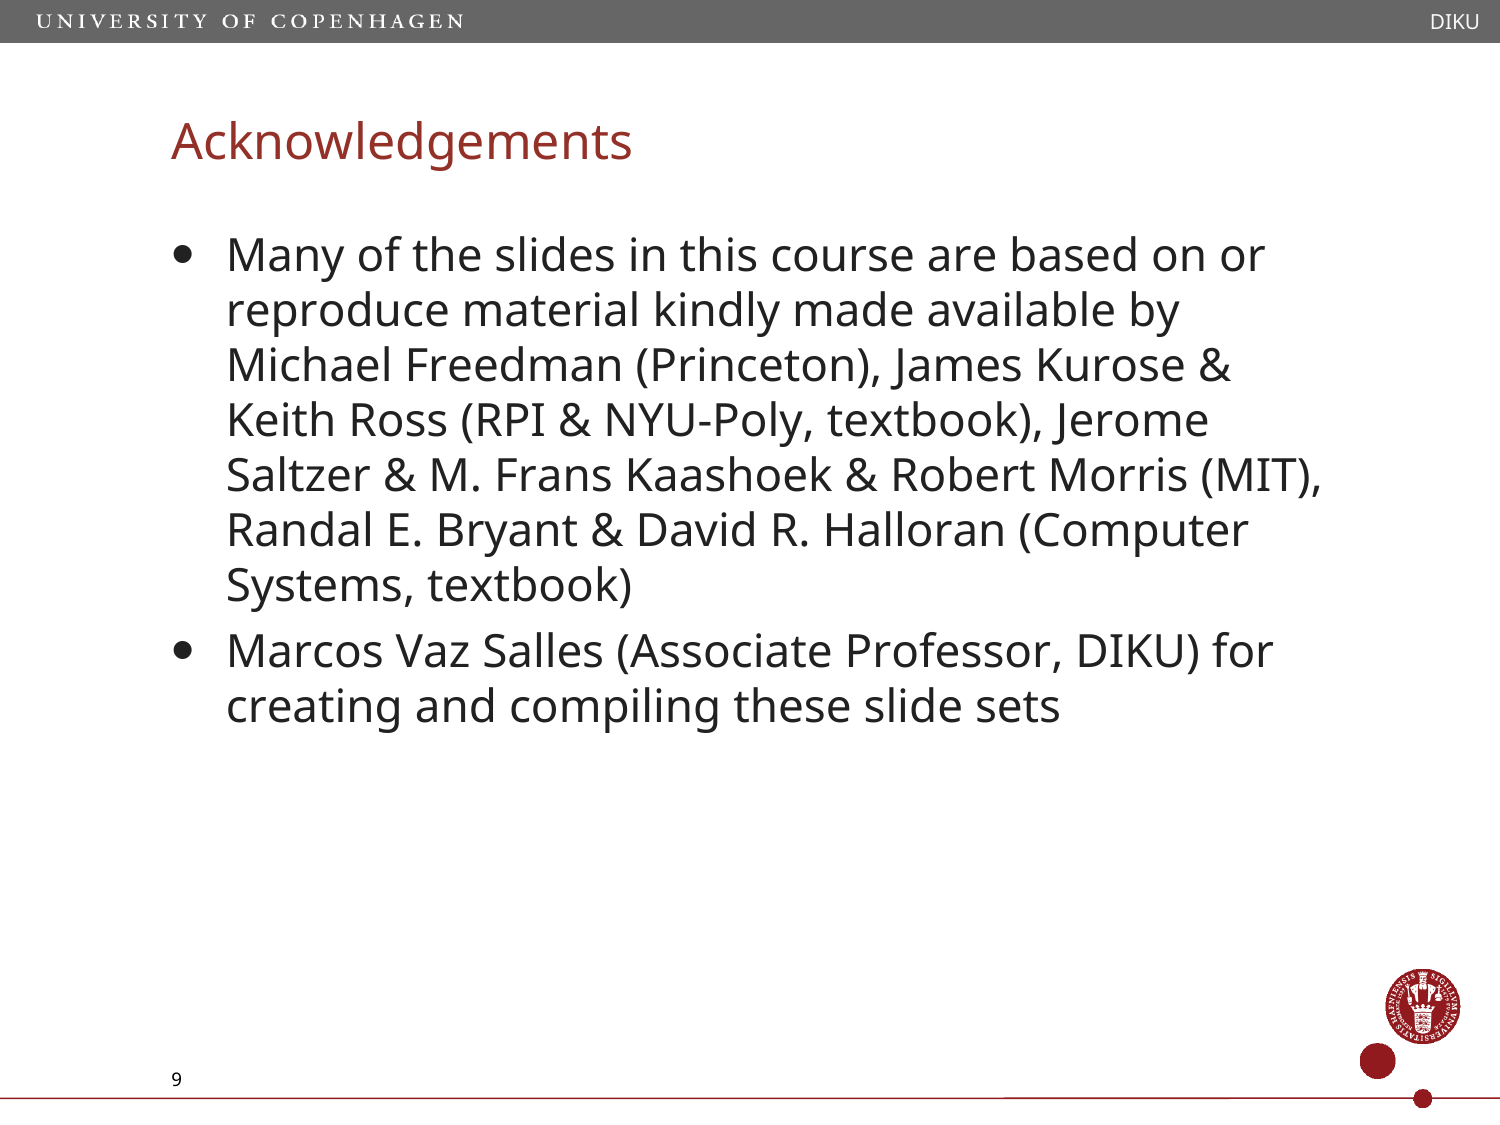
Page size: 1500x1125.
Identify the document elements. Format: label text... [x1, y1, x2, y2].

text_box <number> [171, 1067, 522, 1092]
text_box Acknowledgements [171, 75, 1329, 171]
text_box DIKU [469, 0, 1495, 43]
text_box Many of the slides in this course are based on or reproduce material kindly made available by Michael Freedman (Princeton), James Kurose & Keith Ross (RPI & NYU-Poly, textbook), Jerome Saltzer & M. Frans Kaashoek & Robert Morris (MIT), Randal E. Bryant & David R. Halloran (Computer Systems, textbook) Marcos Vaz Salles (Associate Professor, DIKU) for creating and compiling these slide sets [171, 225, 1329, 900]
picture [0, 910, 1500, 1122]
